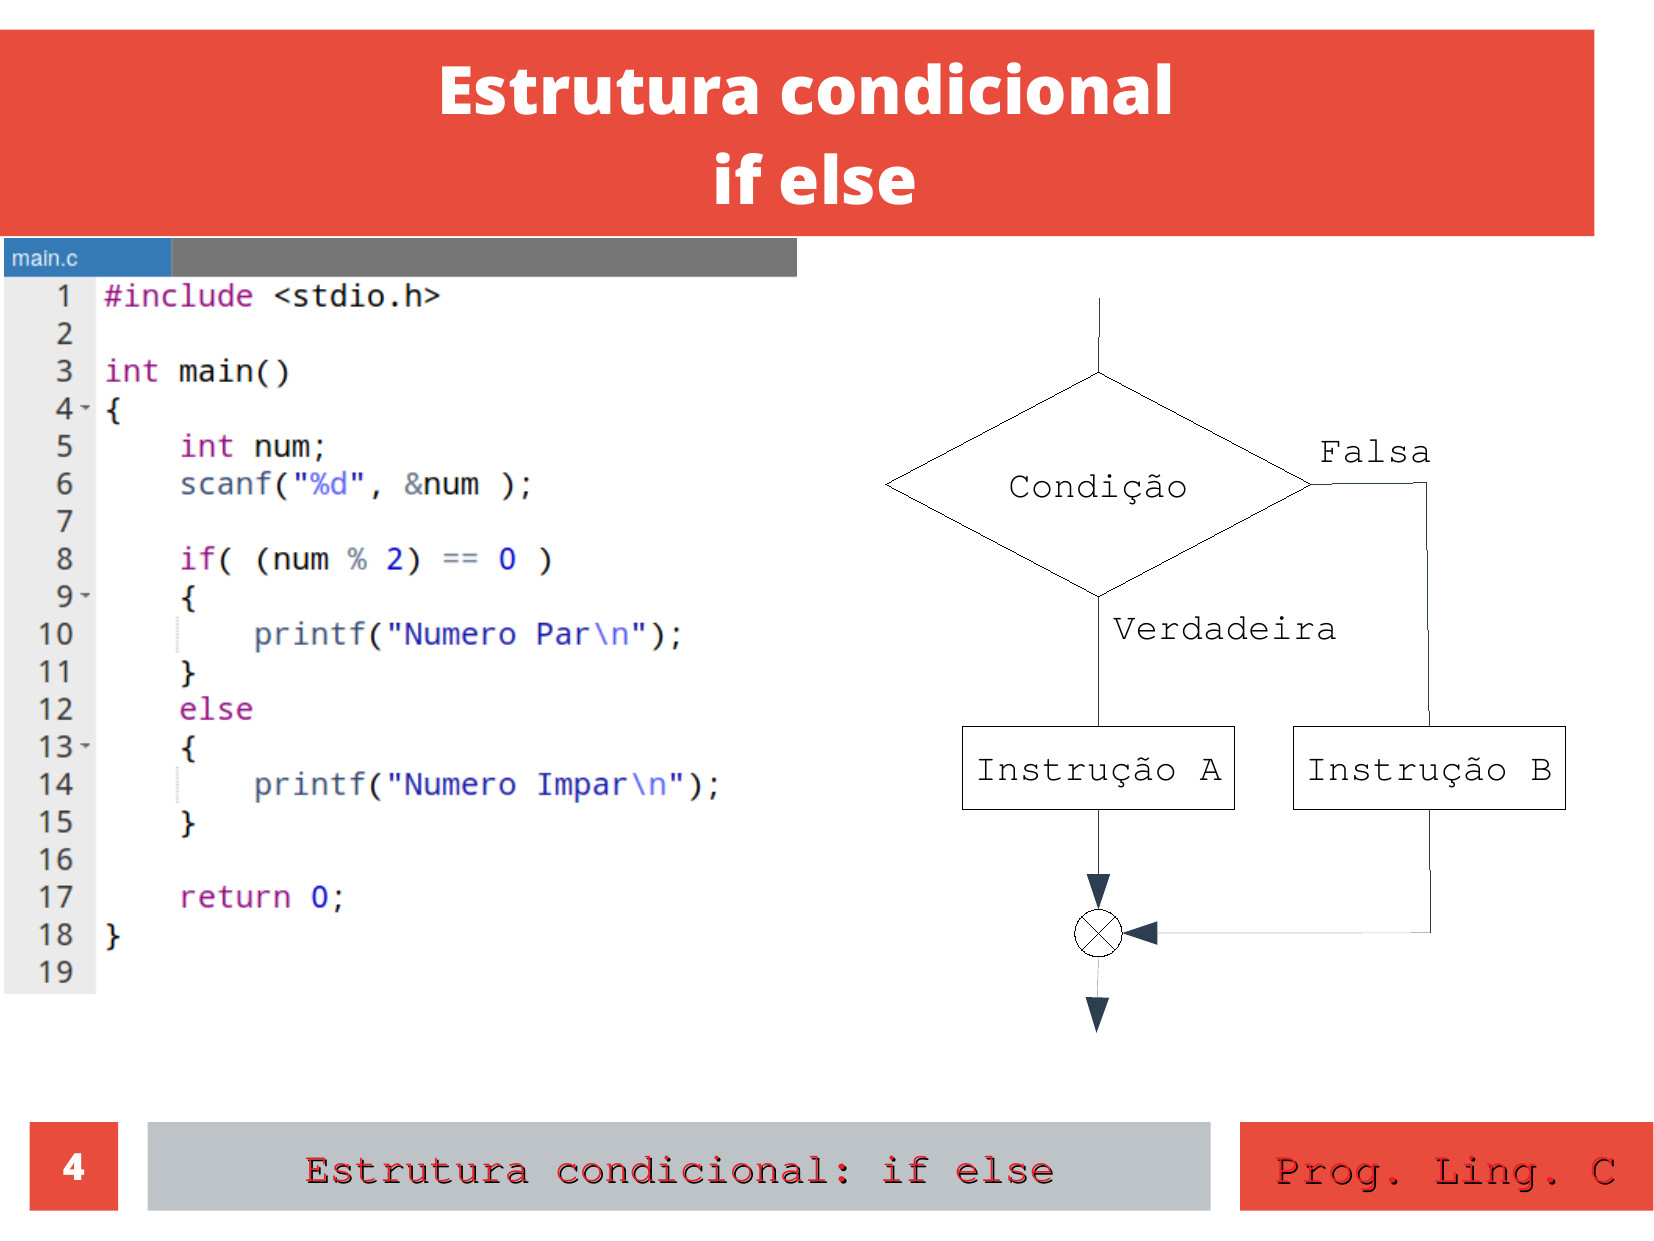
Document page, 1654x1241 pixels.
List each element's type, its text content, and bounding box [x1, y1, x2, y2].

text_box Estrutura condicional: if else [197, 1133, 1162, 1199]
text_box Condição [885, 372, 1311, 597]
text_box [1074, 909, 1123, 957]
text_box Prog. Ling. C [1233, 1133, 1654, 1202]
picture [4, 238, 797, 994]
text_box Instrução B [1293, 726, 1566, 810]
text_box Instrução A [962, 726, 1235, 810]
title Estrutura condicional if else [283, 42, 1347, 225]
text_box Verdadeira [1098, 596, 1354, 657]
text_box Falsa [1305, 419, 1448, 480]
